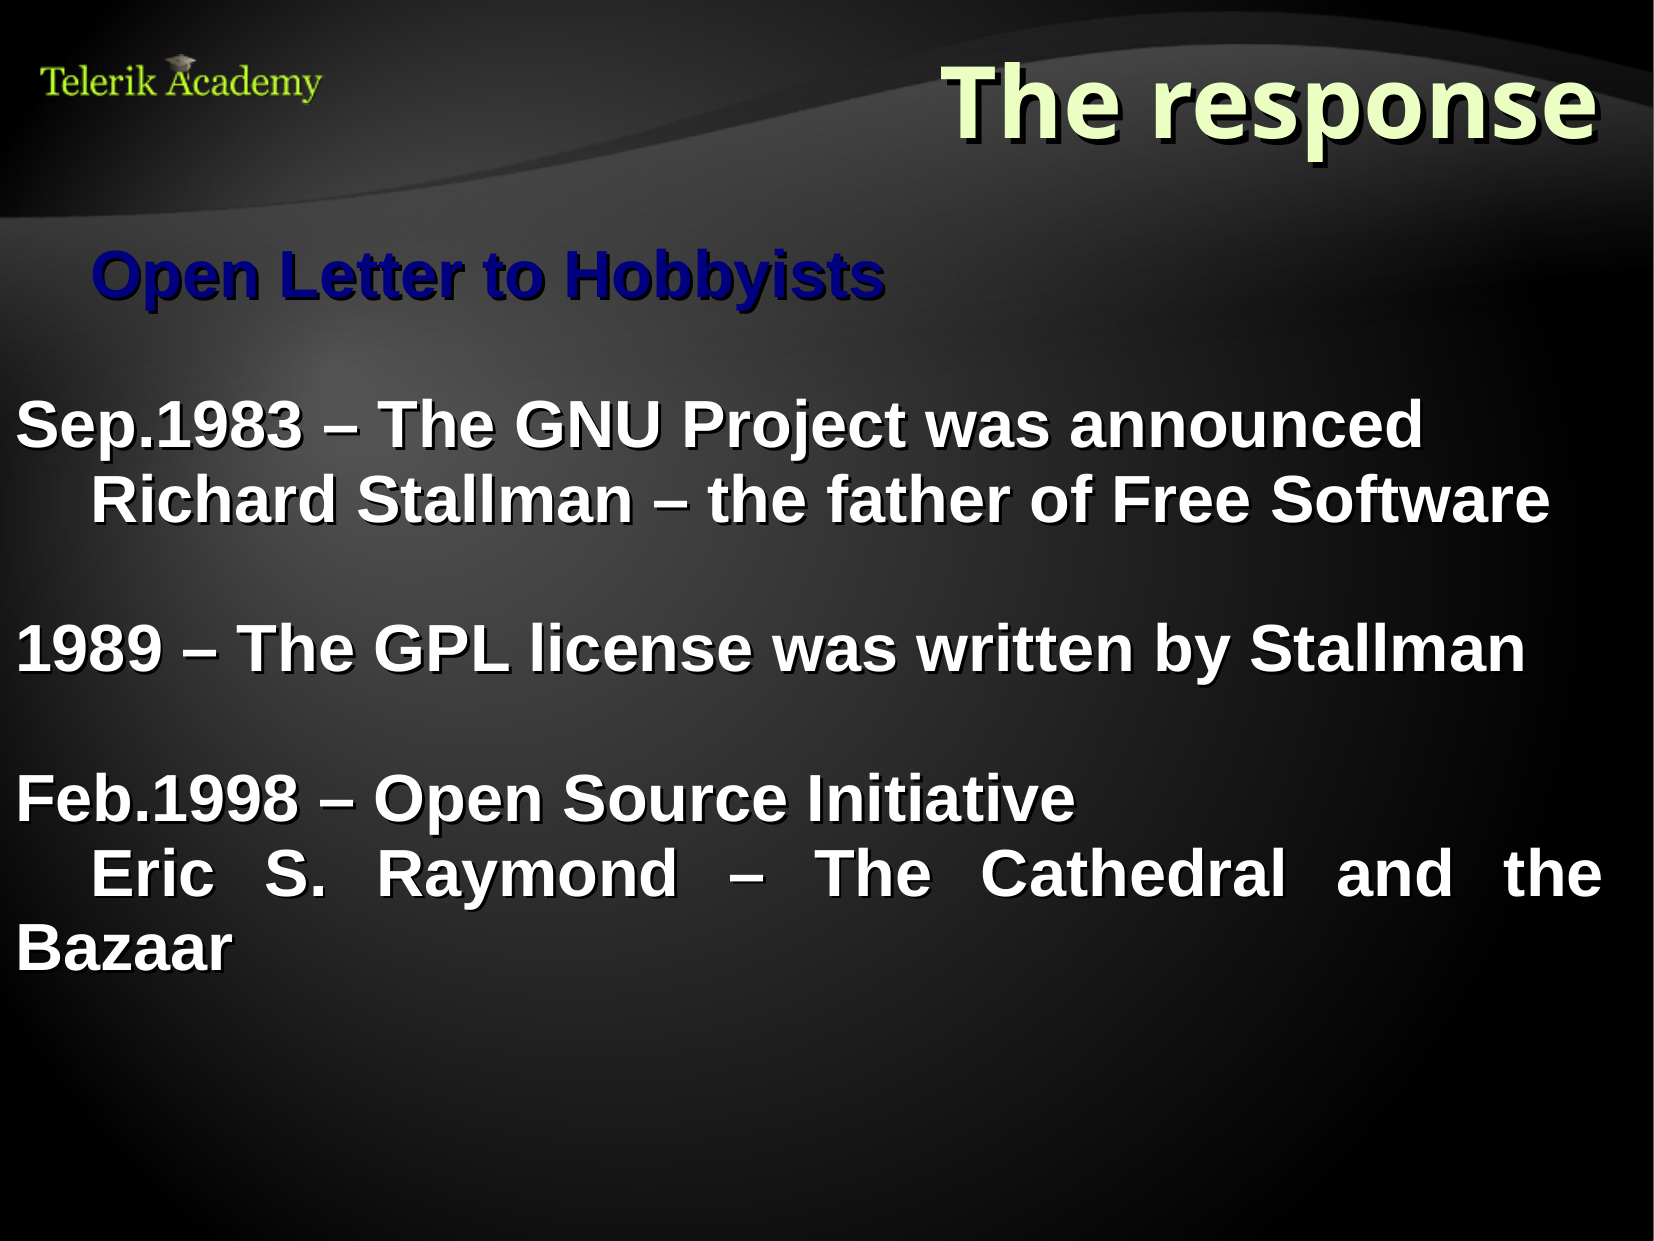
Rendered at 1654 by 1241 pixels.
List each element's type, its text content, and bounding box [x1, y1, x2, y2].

title The response [112, 0, 1601, 204]
picture [0, 0, 1654, 1241]
subtitle Open Letter to Hobbyists Sep.1983 – The GNU Project was announced Richard Stallman – the father of Free Software 1989 – The GPL license was written by Stallman Feb.1998 – Open Source Initiative Eric S. Raymond – The Cathedral and the Bazaar [15, 237, 1606, 1135]
